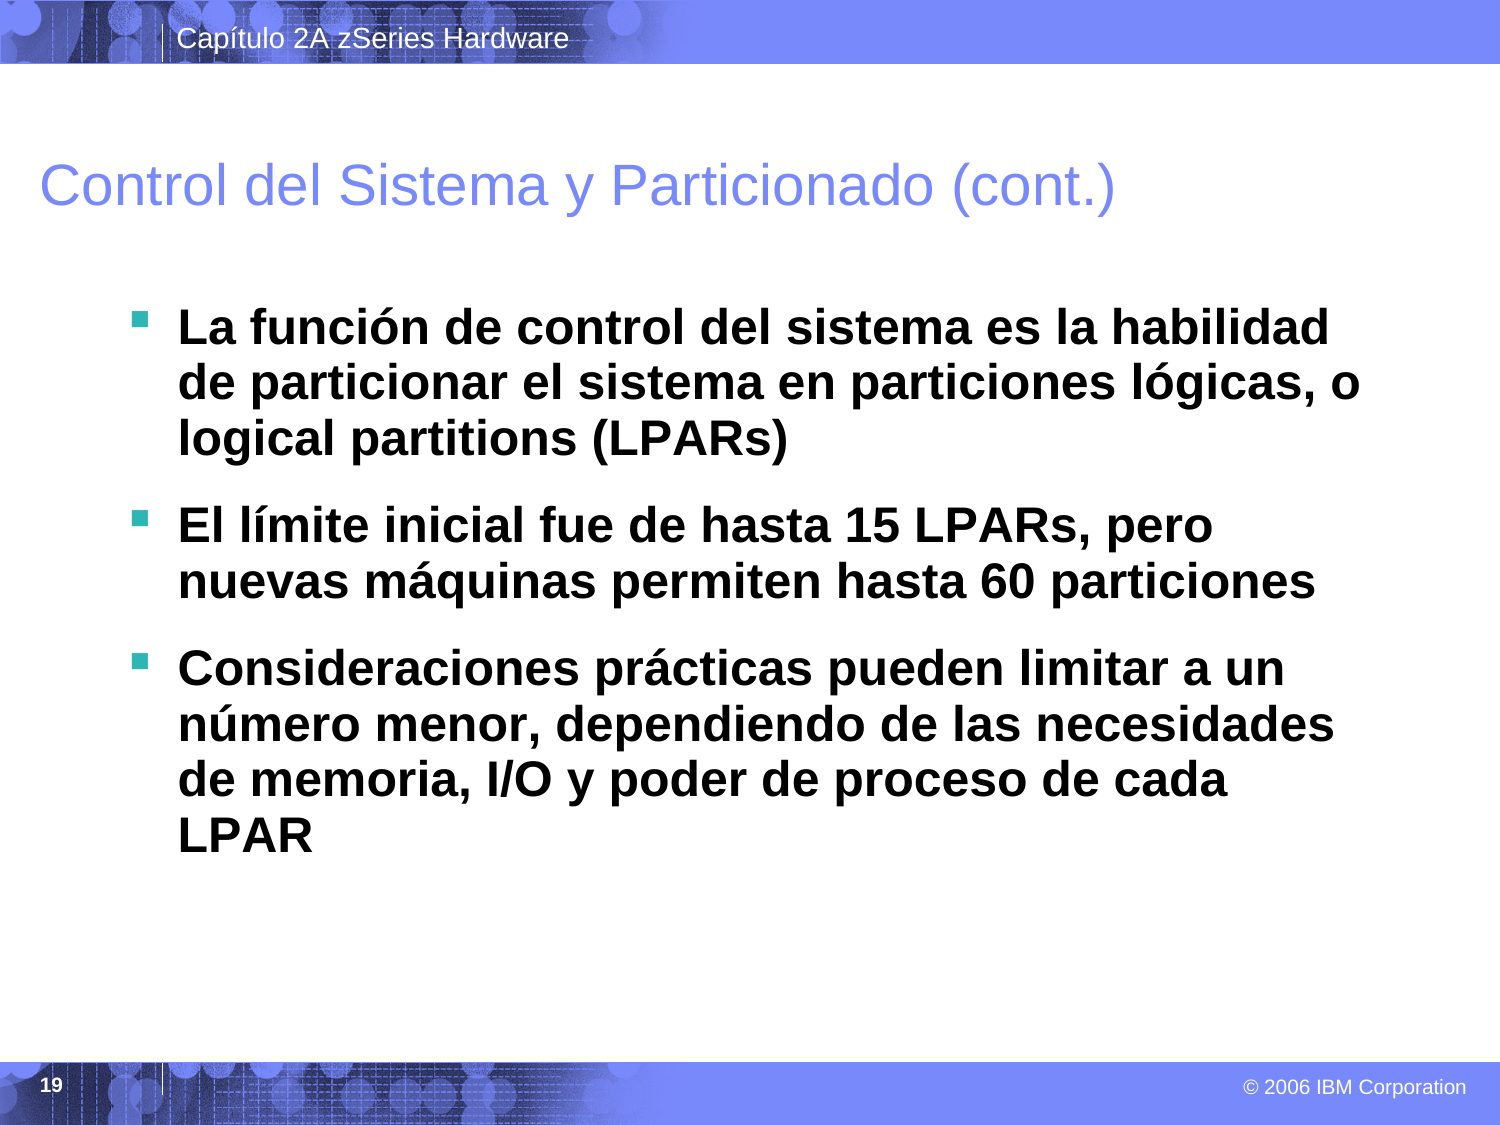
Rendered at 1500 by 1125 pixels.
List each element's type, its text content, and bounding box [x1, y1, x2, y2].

picture [1, 1, 1500, 63]
title Control del Sistema y Particionado (cont.) [25, 142, 1378, 225]
list La función de control del sistema es la habilidad de particionar el sistema en particiones lógicas, o logical partitions (LPARs) El límite inicial fue de hasta 15 LPARs, pero nuevas máquinas permiten hasta 60 particiones Consideraciones prácticas pueden limitar a un número menor, dependiendo de las necesidades de memoria, I/O y poder de proceso de cada LPAR [112, 291, 1388, 932]
picture [0, 1063, 1500, 1125]
